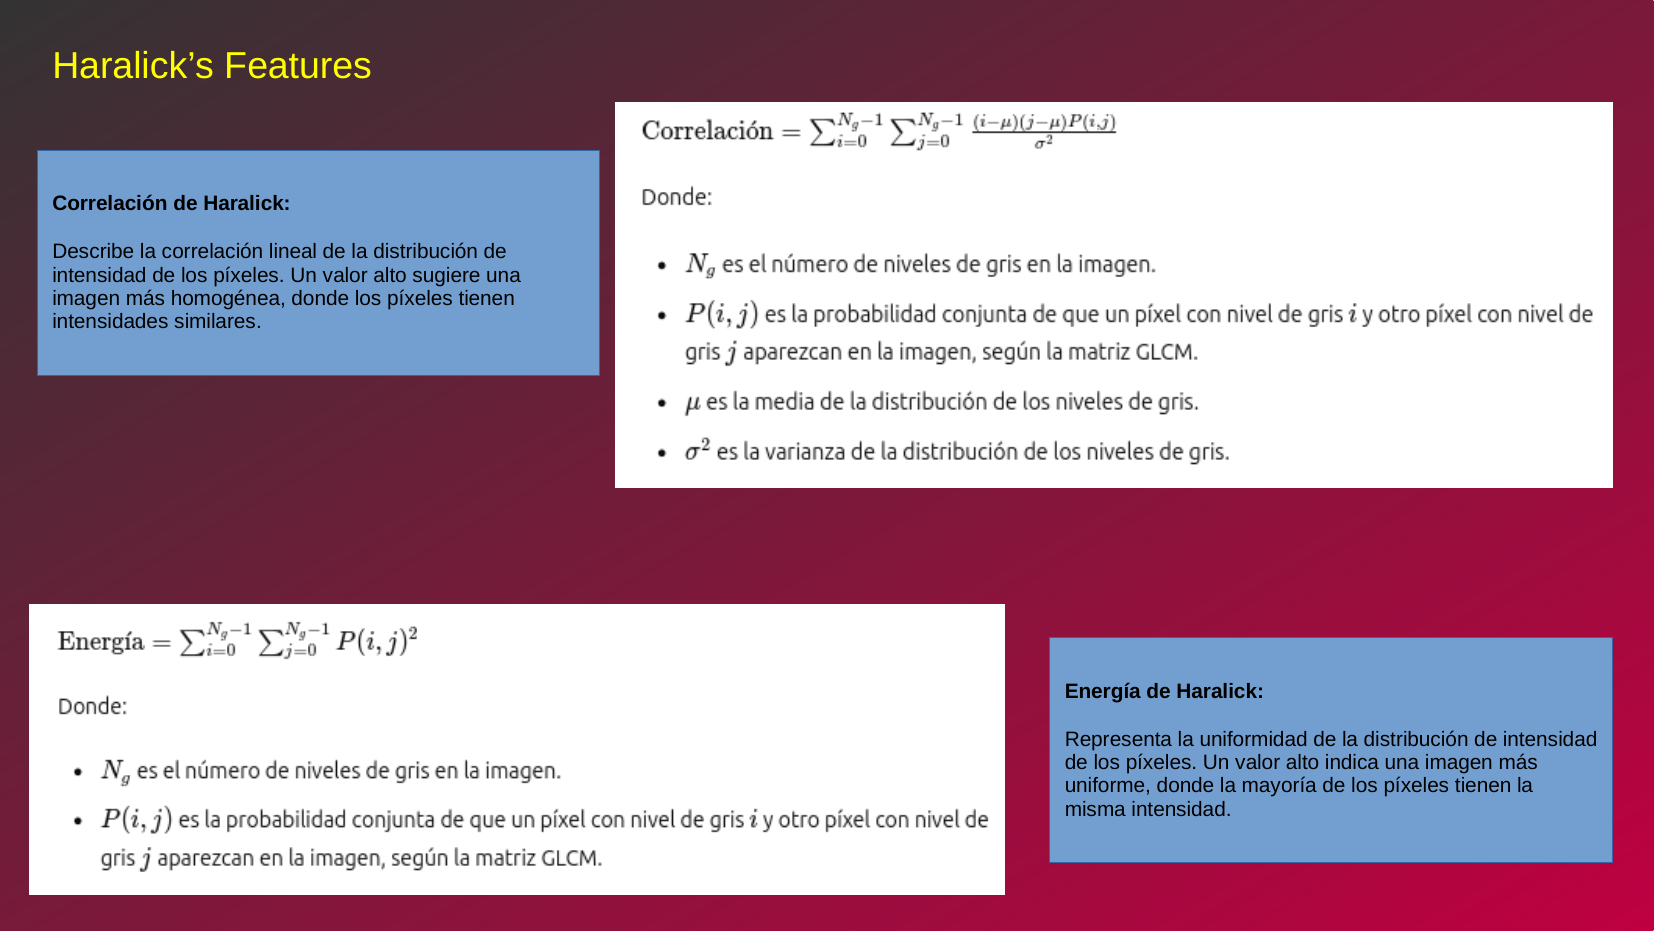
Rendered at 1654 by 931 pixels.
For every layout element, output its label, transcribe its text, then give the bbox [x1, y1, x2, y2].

picture [615, 102, 1613, 488]
picture [29, 604, 1005, 895]
text_box Haralick’s Features [37, 37, 526, 113]
text_box Energía de Haralick: Representa la uniformidad de la distribución de intensidad de los píxeles. Un valor alto indica una imagen más uniforme, donde la mayoría de los píxeles tienen la misma intensidad. [1049, 637, 1613, 863]
text_box Correlación de Haralick: Describe la correlación lineal de la distribución de intensidad de los píxeles. Un valor alto sugiere una imagen más homogénea, donde los píxeles tienen intensidades similares. [37, 150, 600, 376]
